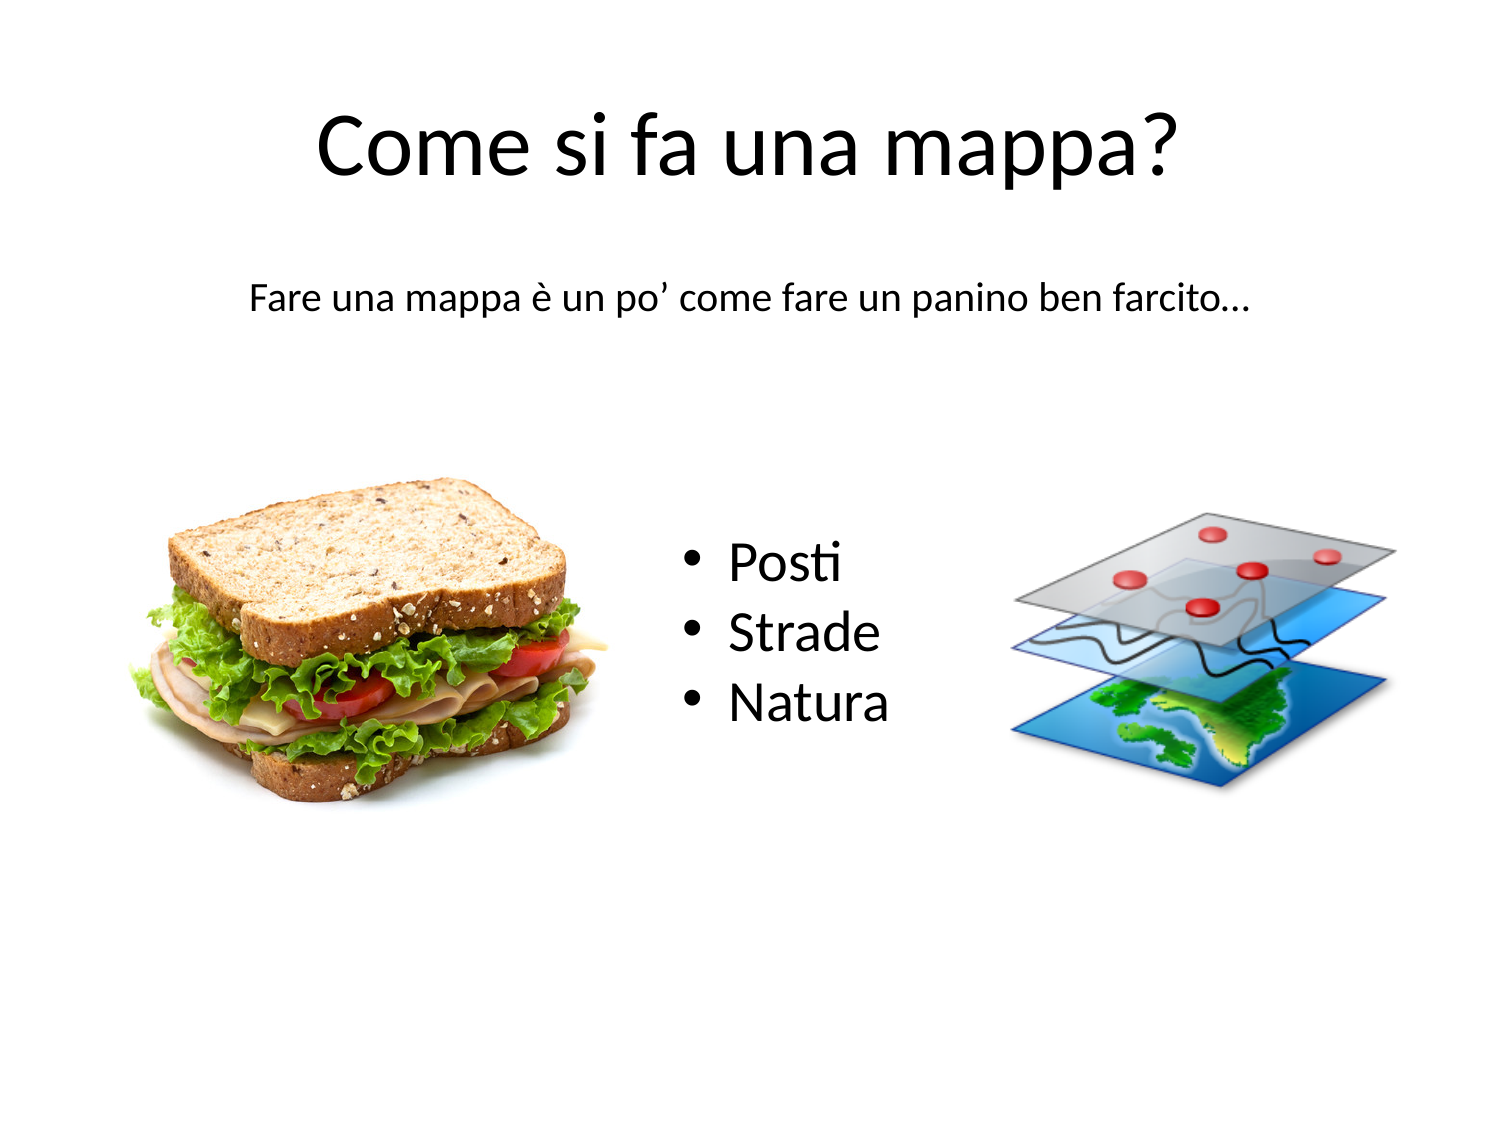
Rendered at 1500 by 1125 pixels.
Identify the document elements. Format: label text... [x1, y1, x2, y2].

picture [1009, 425, 1410, 826]
text_box Posti Strade Natura [667, 515, 928, 786]
picture [100, 427, 638, 826]
list Fare una mappa è un po’ come fare un panino ben farcito… [75, 262, 1425, 409]
title Come si fa una mappa? [75, 45, 1425, 233]
